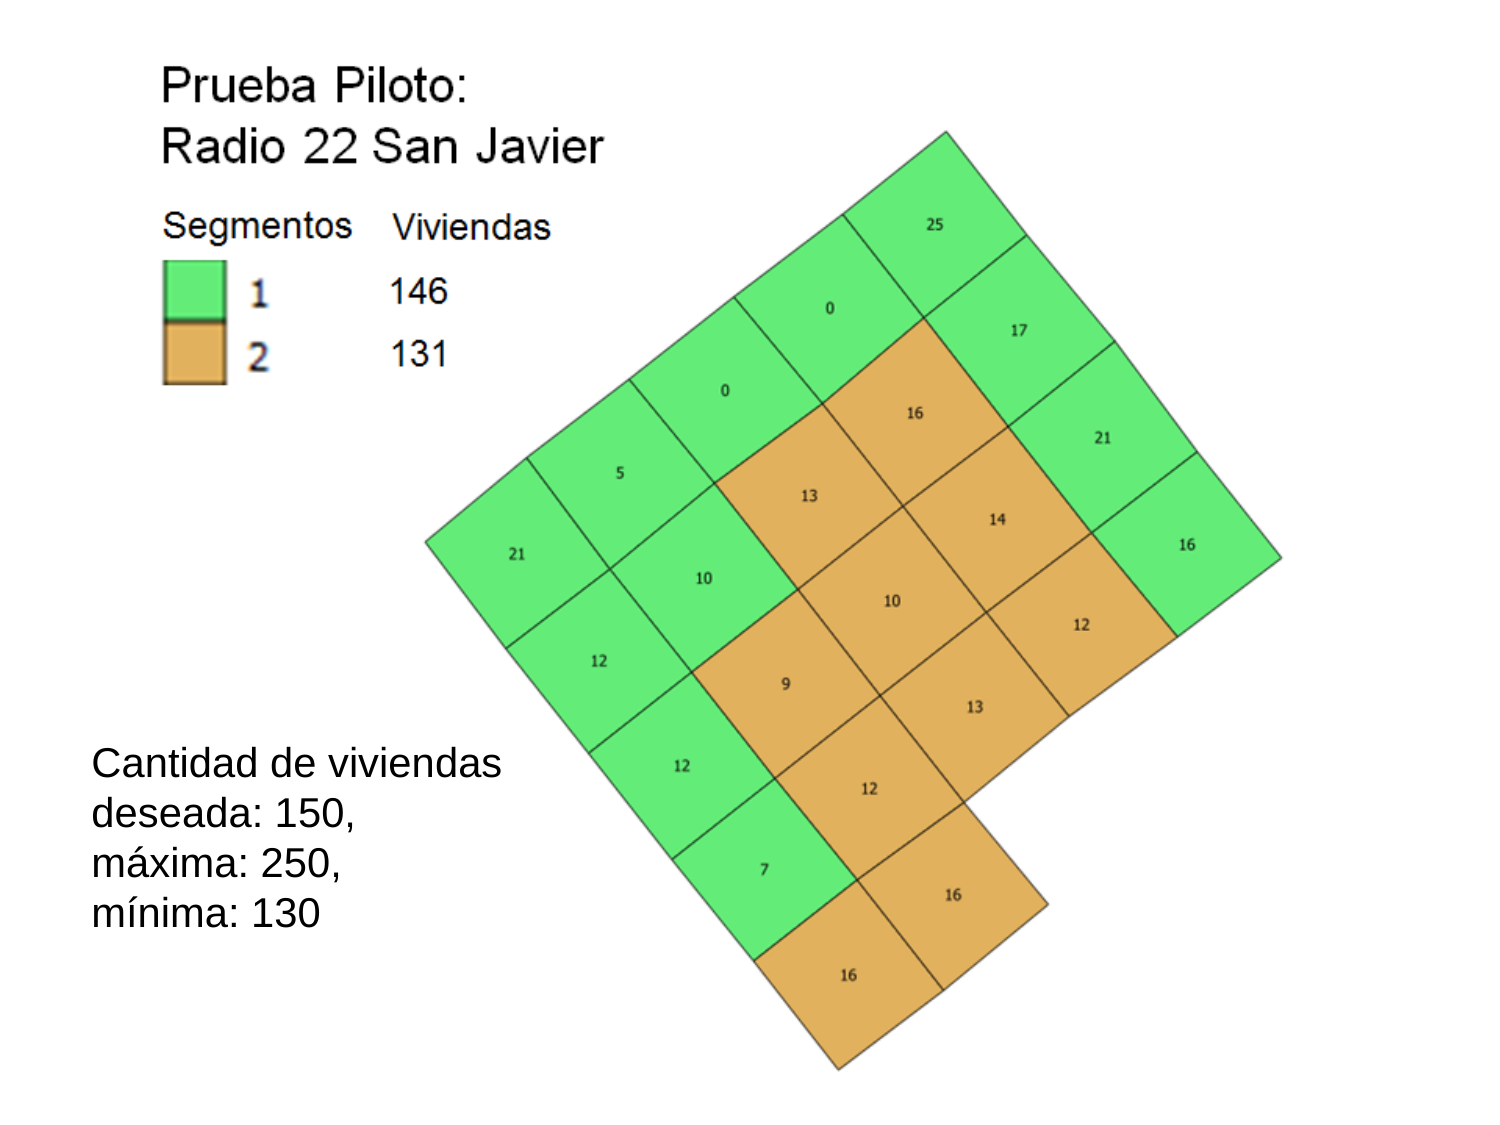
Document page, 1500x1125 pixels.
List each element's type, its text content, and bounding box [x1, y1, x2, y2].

picture [147, 54, 1351, 1075]
text_box Cantidad de viviendas deseada: 150, máxima: 250, mínima: 130 [76, 727, 518, 944]
